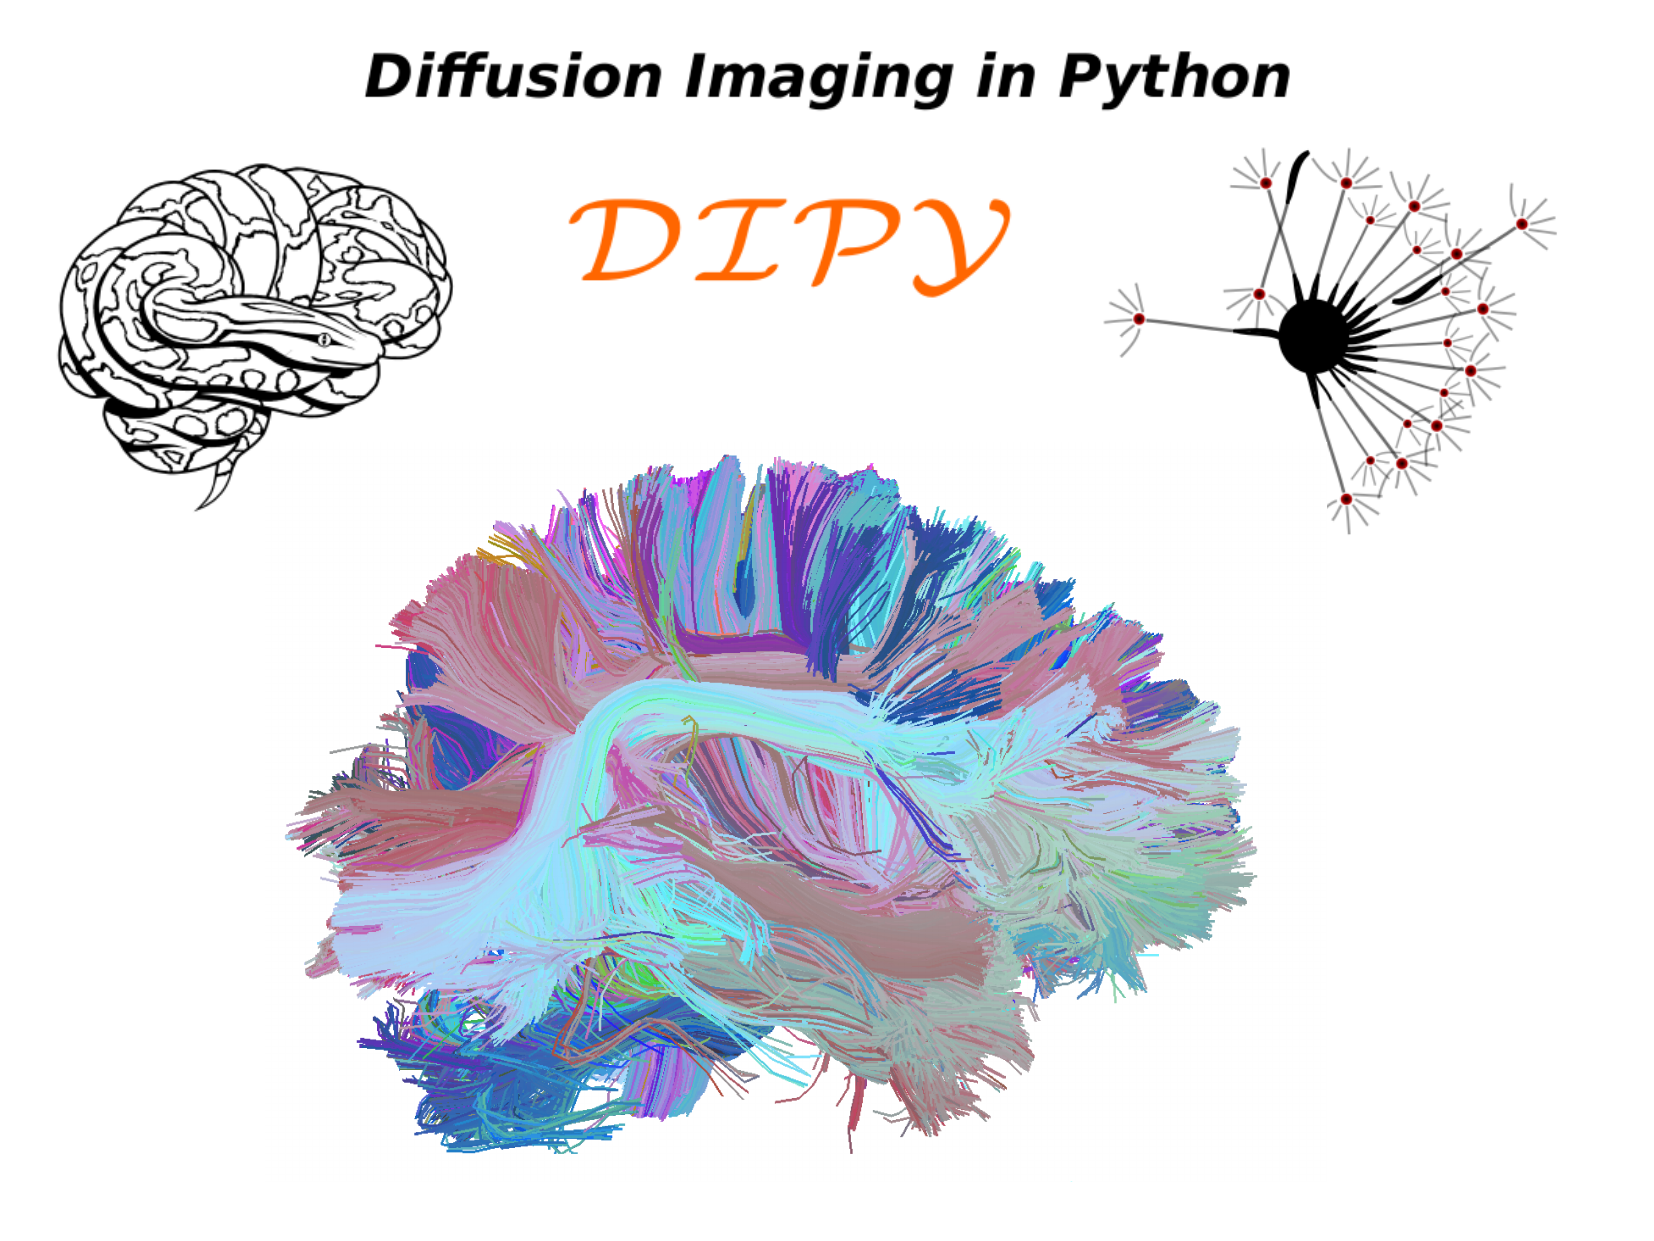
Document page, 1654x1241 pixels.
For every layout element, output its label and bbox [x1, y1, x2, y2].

picture [29, 36, 1584, 1182]
